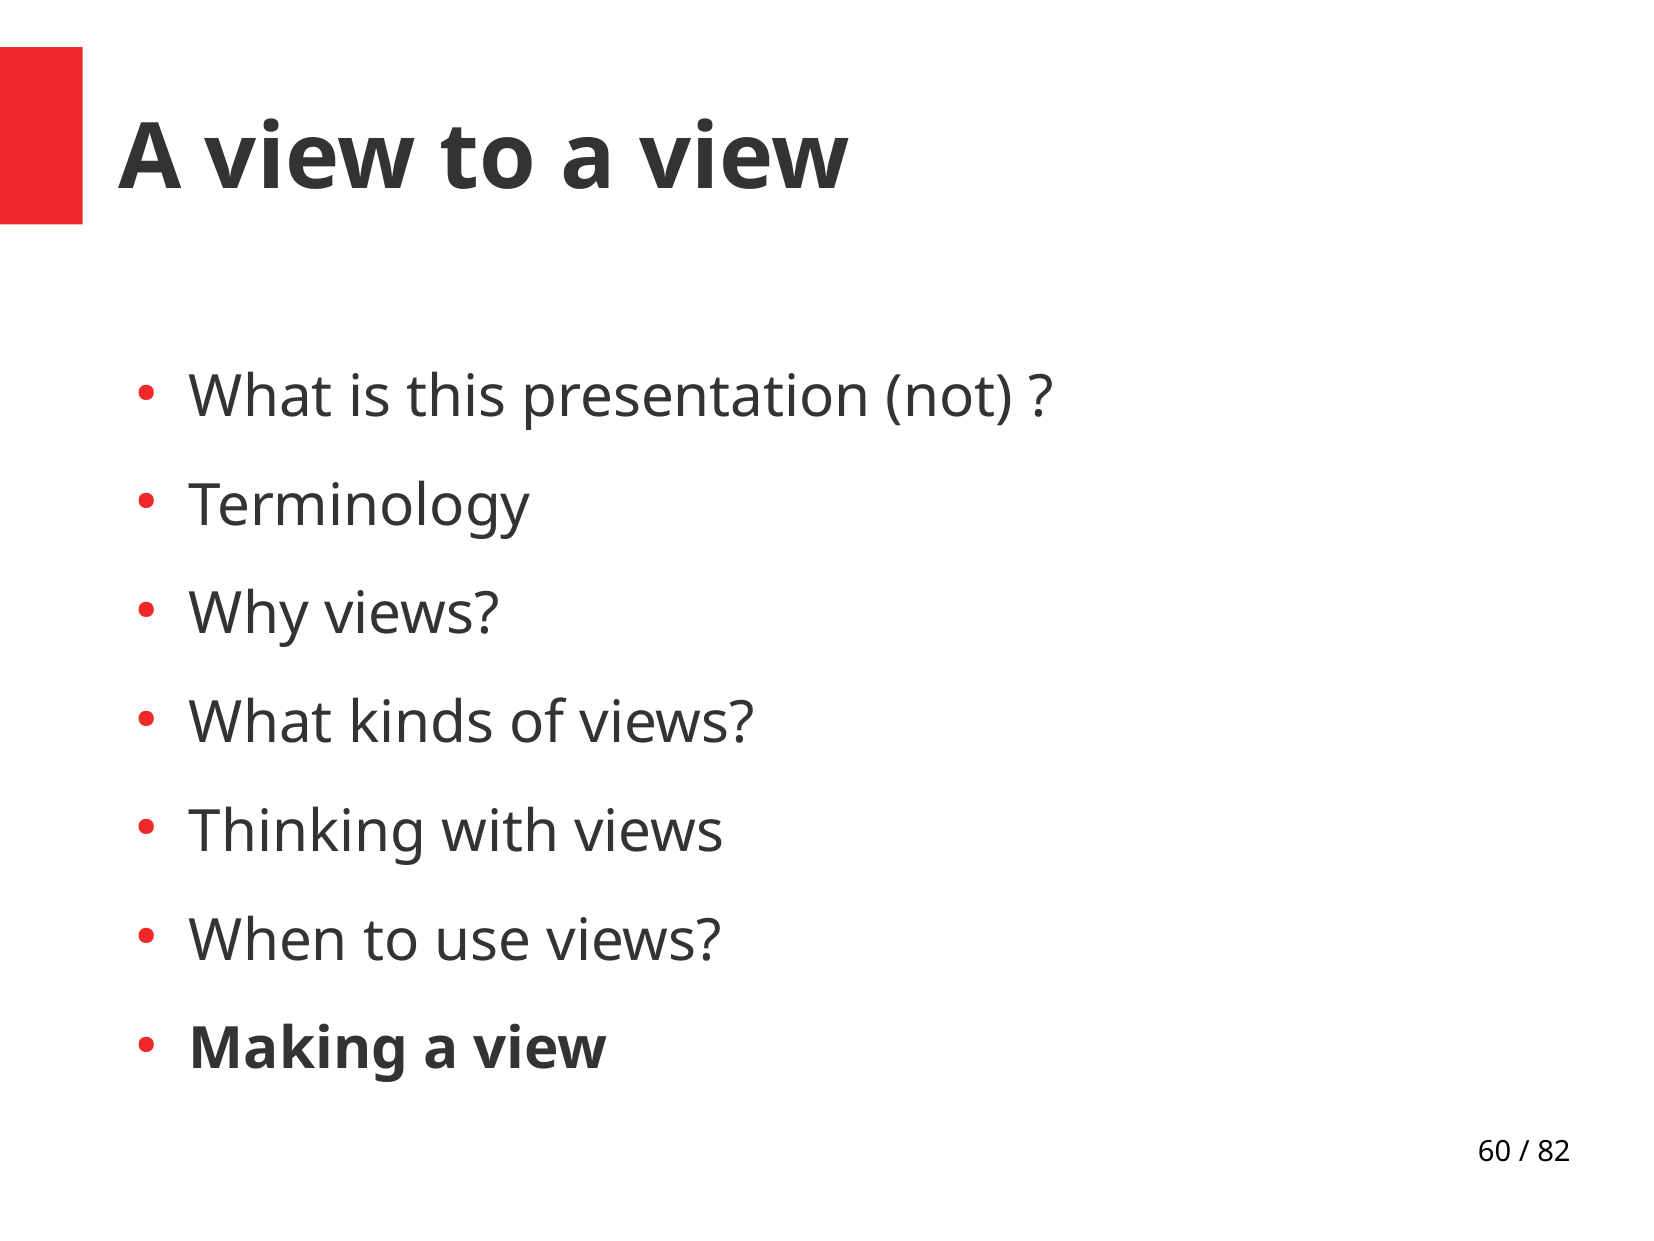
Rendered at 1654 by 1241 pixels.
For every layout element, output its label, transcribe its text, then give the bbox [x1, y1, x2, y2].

list What is this presentation (not) ? Terminology Why views? What kinds of views? Thinking with views When to use views? Making a view [118, 354, 1536, 1074]
title A view to a view [118, 49, 1571, 257]
